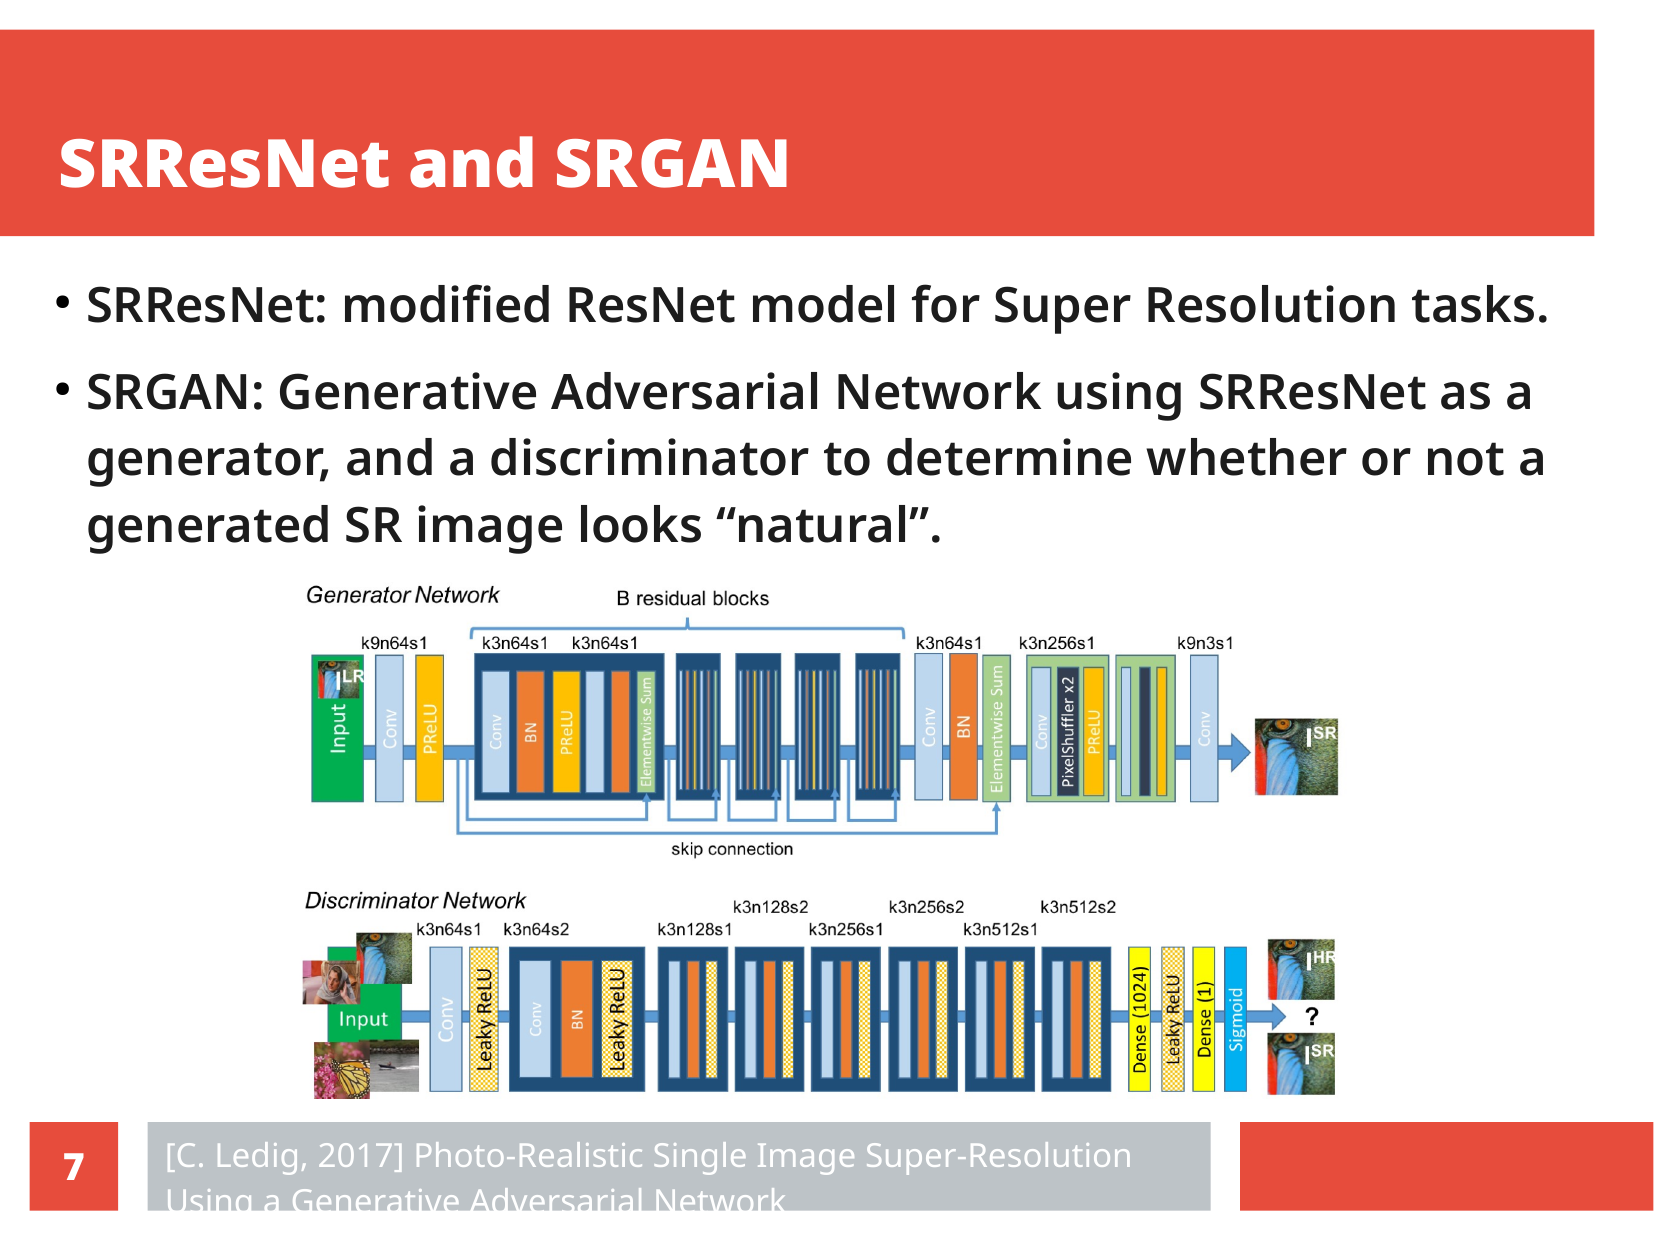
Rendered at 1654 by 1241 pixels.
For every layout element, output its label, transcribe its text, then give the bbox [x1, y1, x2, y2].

list SRResNet: modified ResNet model for Super Resolution tasks. SRGAN: Generative Adversarial Network using SRResNet as a generator, and a discriminator to determine whether or not a generated SR image looks “natural”. [54, 270, 1561, 591]
picture [295, 572, 1351, 1111]
title SRResNet and SRGAN [59, 59, 1595, 207]
text_box [C. Ledig, 2017] Photo-Realistic Single Image Super-Resolution Using a Generative Adversarial Network [150, 1125, 1201, 1224]
